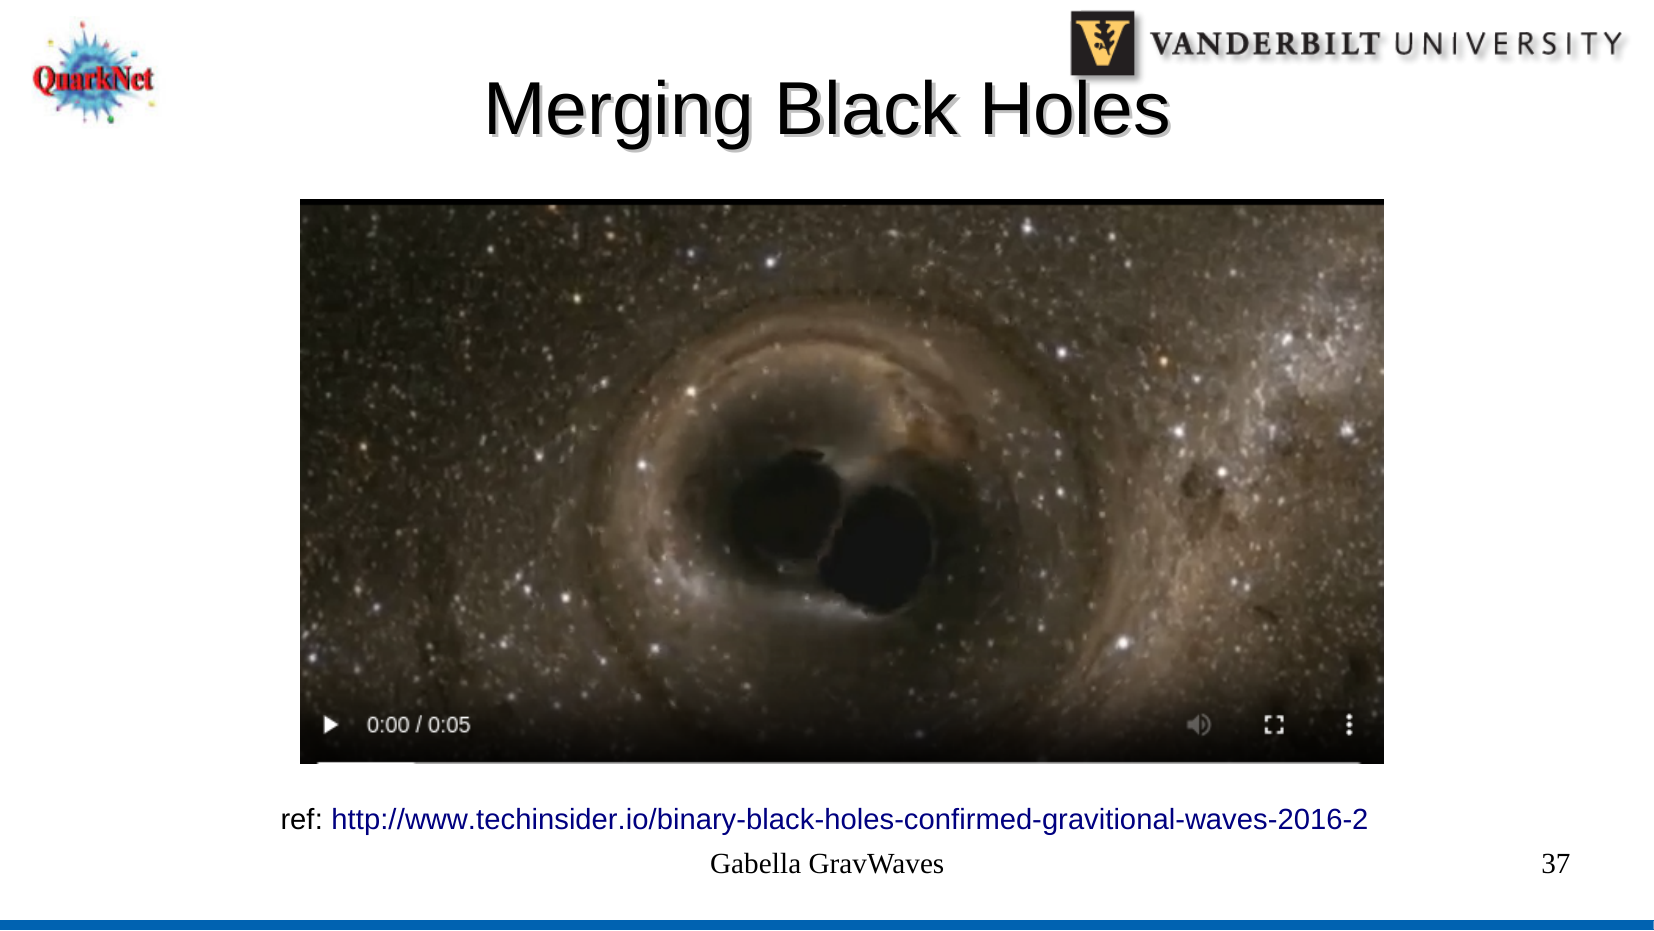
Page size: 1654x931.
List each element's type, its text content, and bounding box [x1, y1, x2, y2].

picture [300, 199, 1384, 764]
title Merging Black Holes [121, 66, 1534, 151]
picture [1067, 8, 1637, 91]
text_box ref: http://www.techinsider.io/binary-black-holes-confirmed-gravitional-waves-2016-2 [265, 791, 1386, 843]
picture [19, 16, 166, 135]
